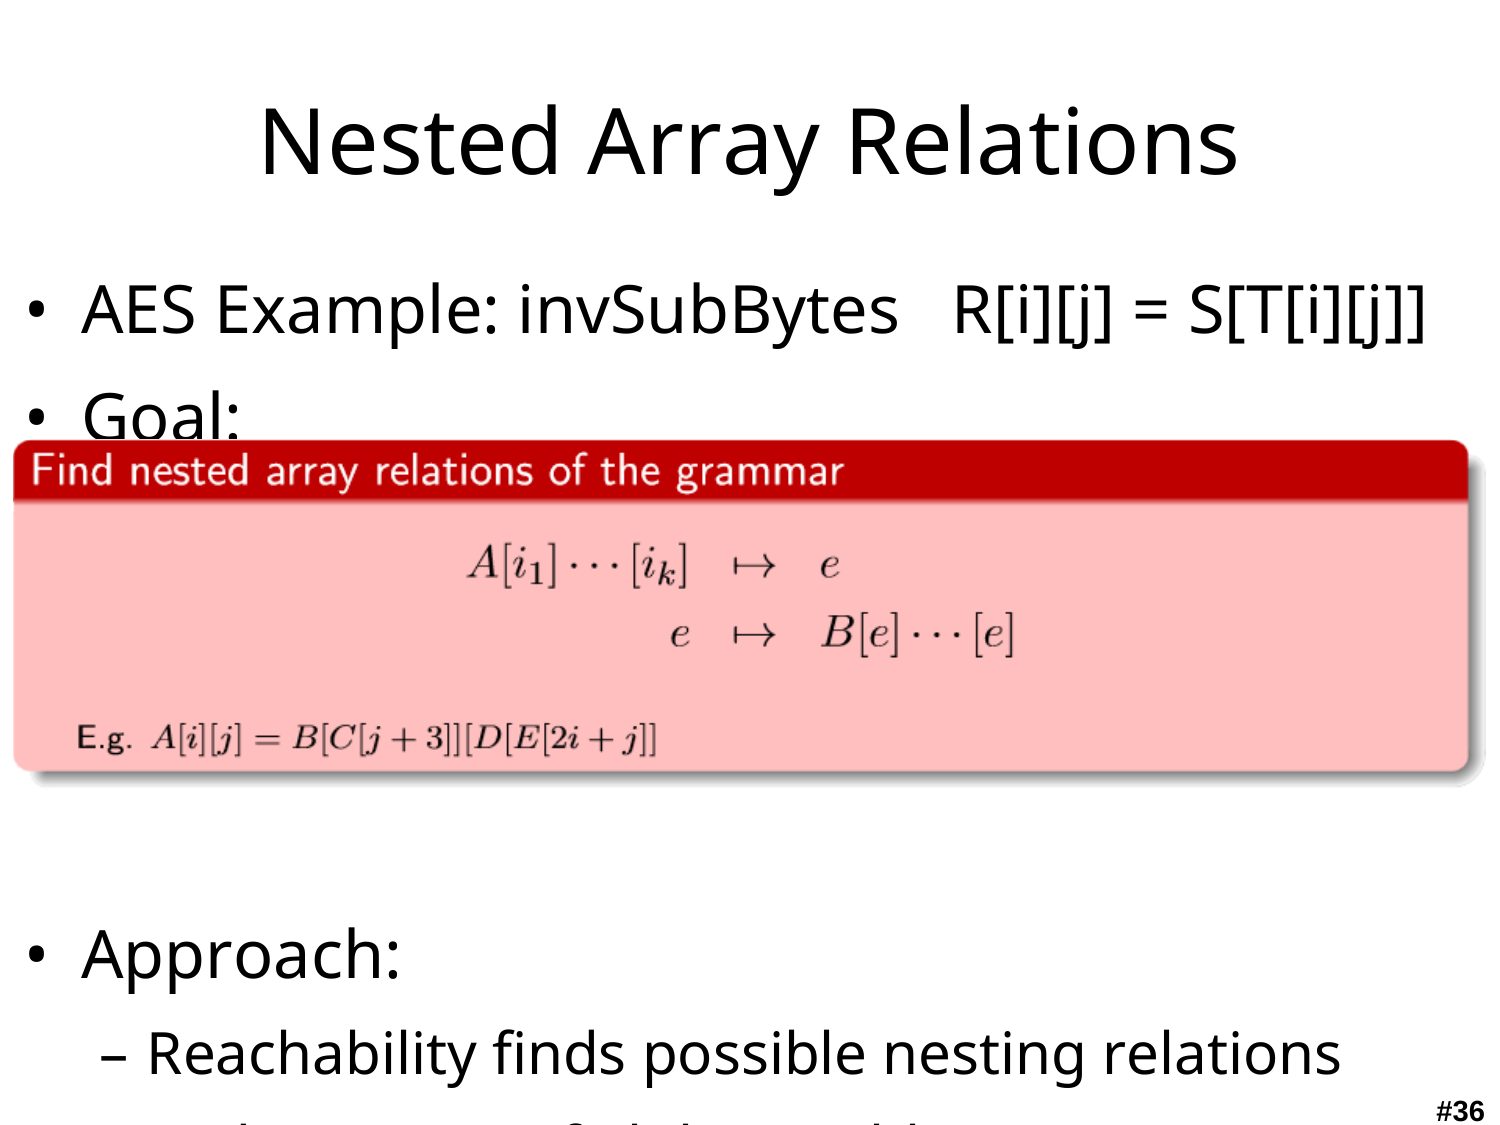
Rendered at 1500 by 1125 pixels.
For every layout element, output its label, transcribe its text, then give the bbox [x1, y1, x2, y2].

list AES Example: invSubBytes R[i][j] = S[T[i][j]] Goal: Approach: Reachability finds possible nesting relations Reduce to satisfiability problem, use SMT [24, 262, 1476, 439]
title Nested Array Relations [24, 45, 1476, 233]
list AES Example: invSubBytes R[i][j] = S[T[i][j]] Goal: Approach: Reachability finds possible nesting relations Reduce to satisfiability problem, use SMT [24, 790, 1476, 1101]
picture [13, 439, 1486, 790]
